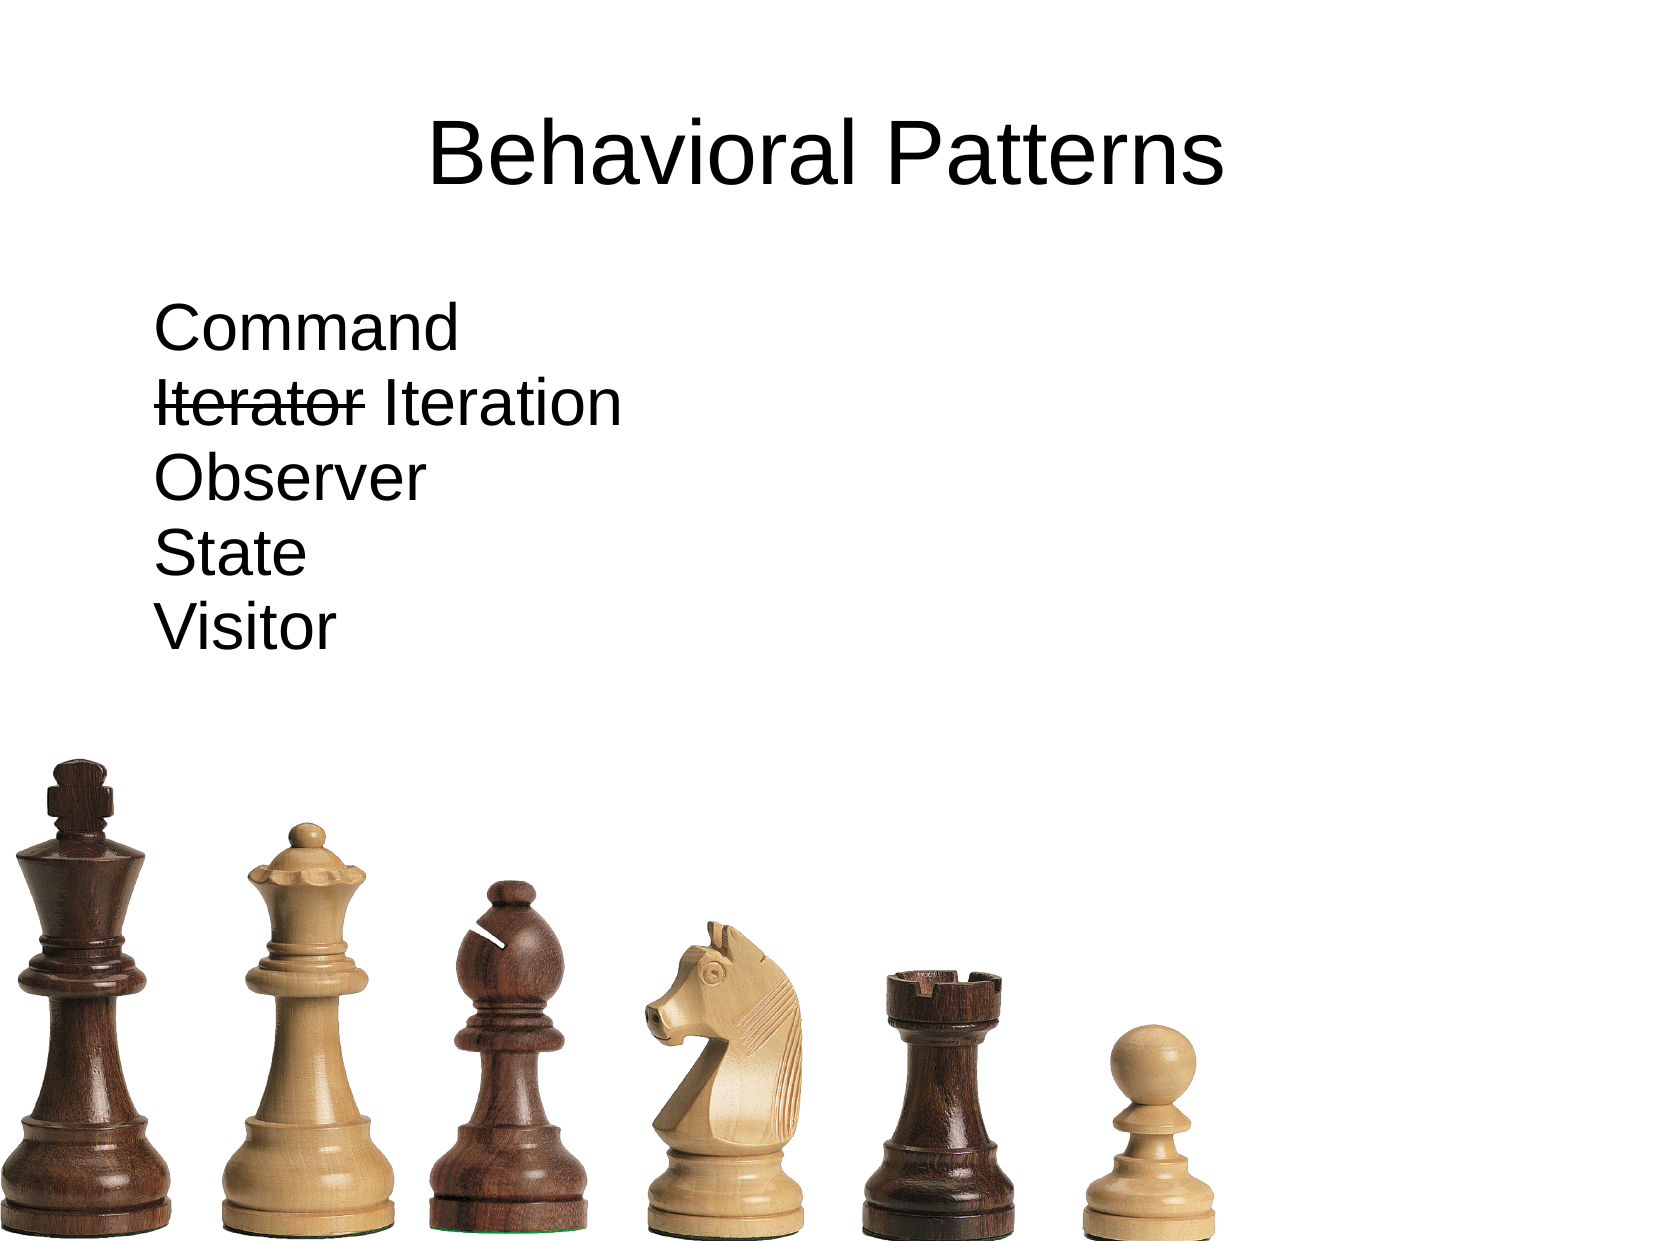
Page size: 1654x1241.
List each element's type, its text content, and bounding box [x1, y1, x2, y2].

title Behavioral Patterns [82, 49, 1571, 257]
picture [0, 758, 1216, 1241]
list Command Iterator Iteration Observer State Visitor [82, 290, 1571, 1010]
